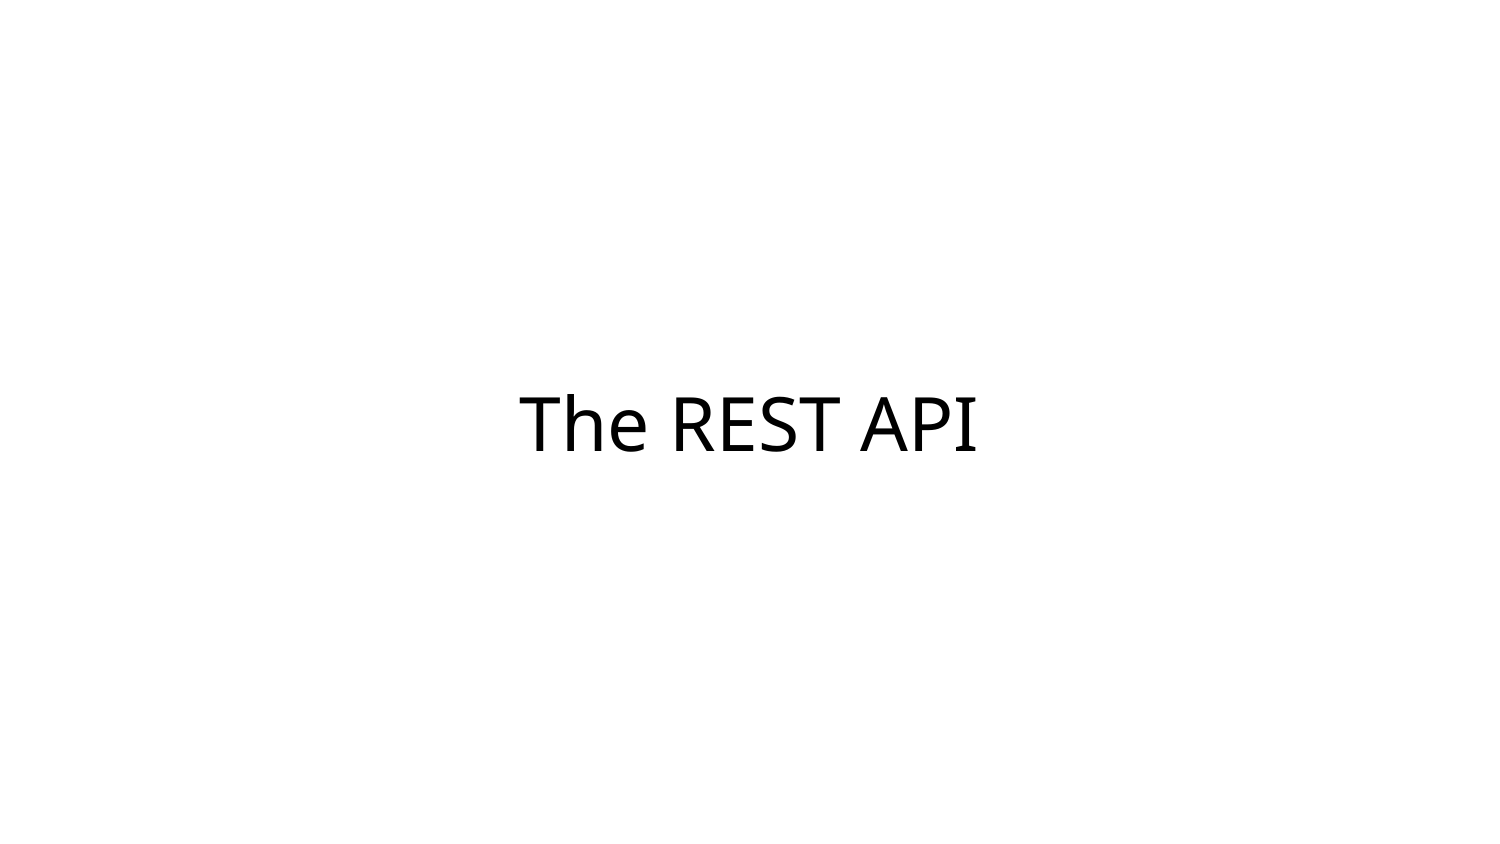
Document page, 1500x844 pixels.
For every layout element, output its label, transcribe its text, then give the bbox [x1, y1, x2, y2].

title The REST API [51, 352, 1449, 491]
